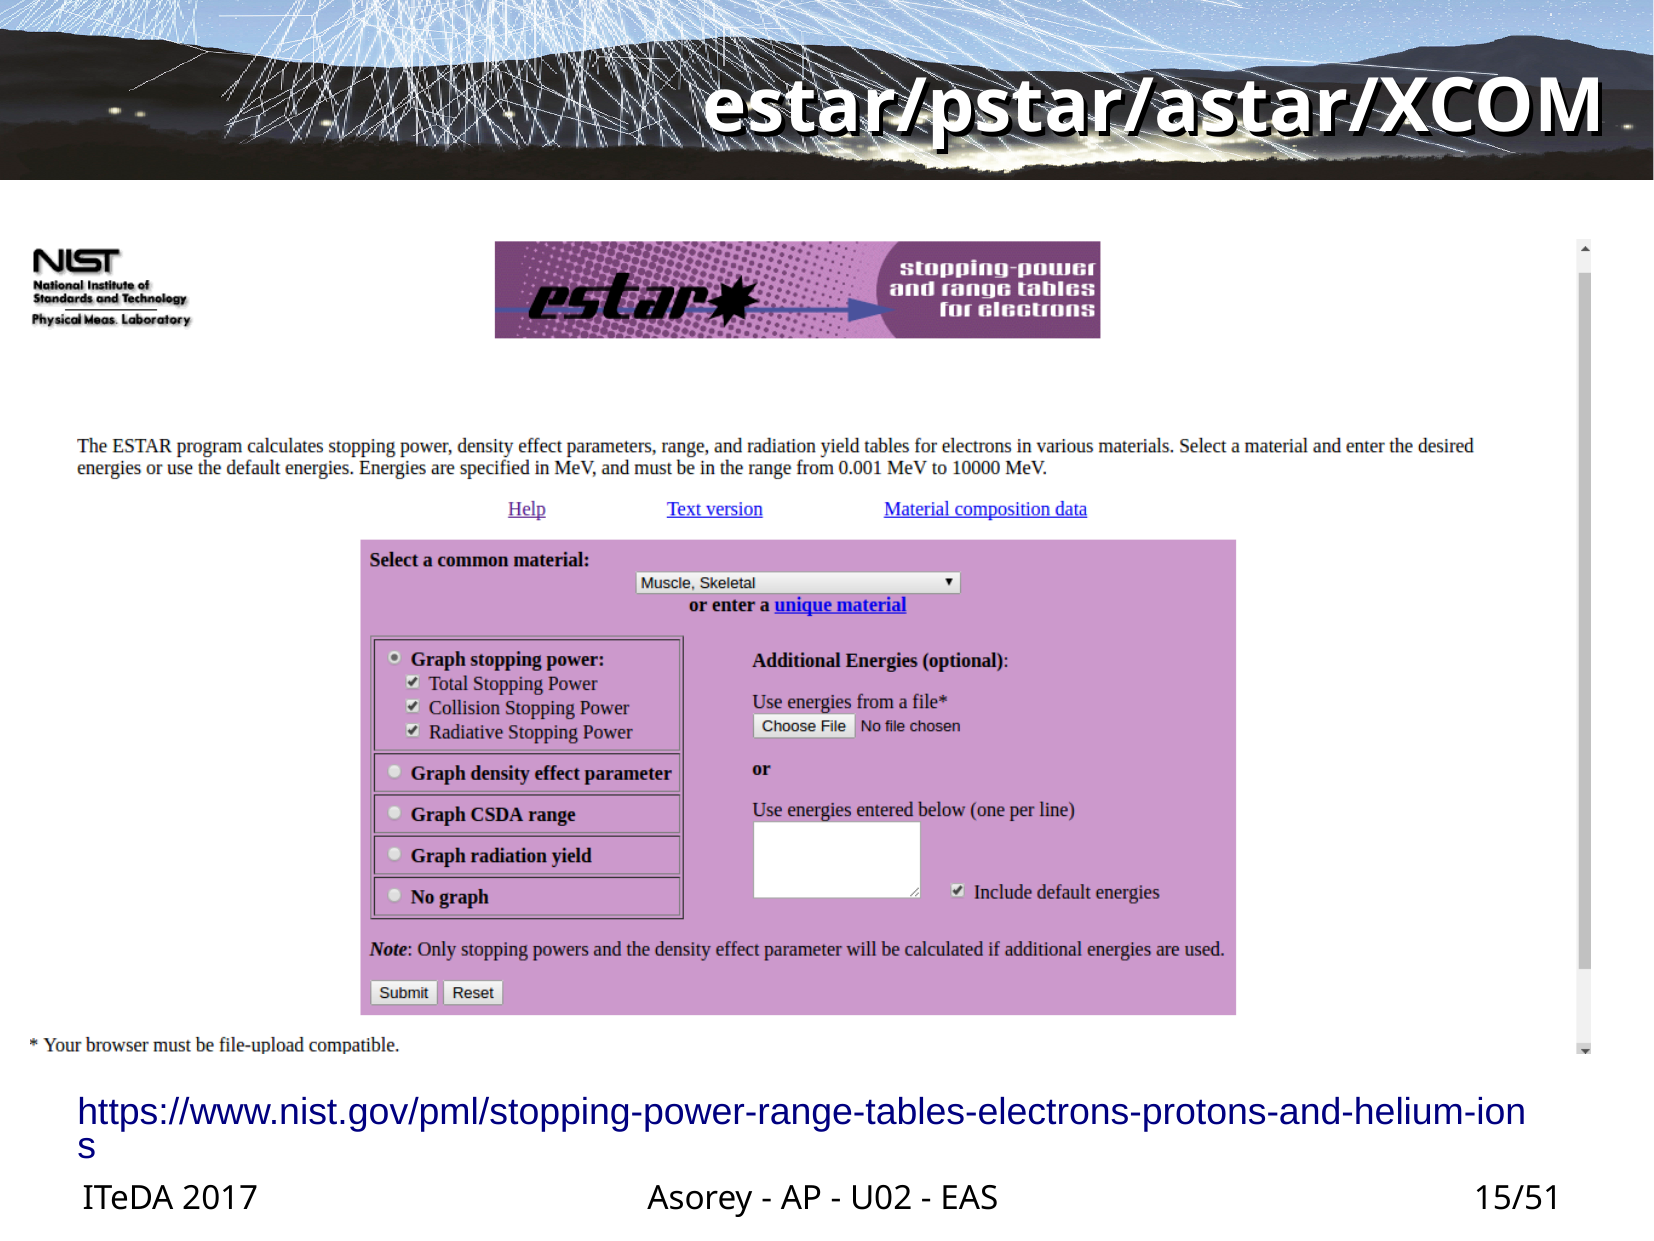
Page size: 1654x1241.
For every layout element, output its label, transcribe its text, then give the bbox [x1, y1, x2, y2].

title estar/pstar/astar/XCOM [45, 15, 1606, 191]
picture [0, 0, 1654, 180]
text_box https://www.nist.gov/pml/stopping-power-range-tables-electrons-protons-and-helium-ions [62, 1083, 1561, 1141]
picture [30, 239, 1591, 1054]
